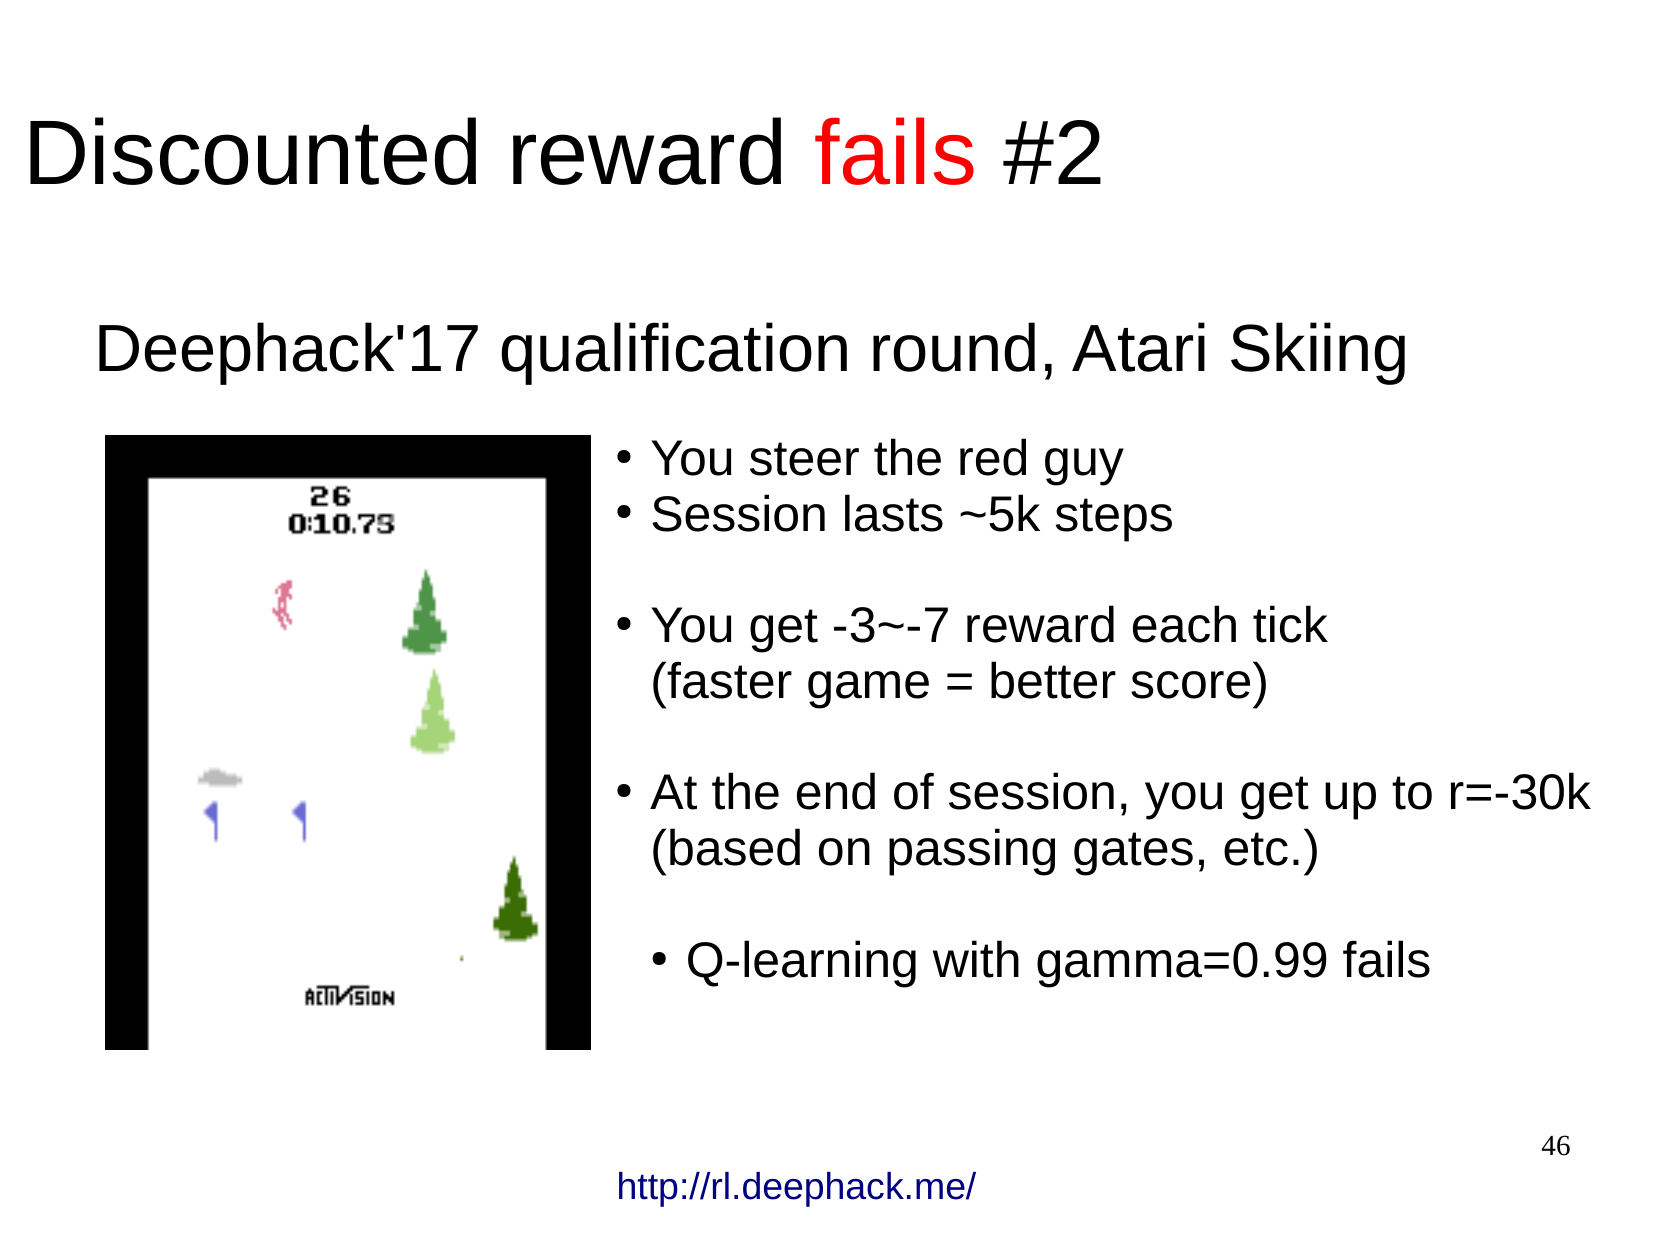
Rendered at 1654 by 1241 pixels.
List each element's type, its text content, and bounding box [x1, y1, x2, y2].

text_box http://rl.deephack.me/ [601, 1157, 1003, 1215]
picture [105, 435, 591, 1051]
text_box You steer the red guy Session lasts ~5k steps You get -3~-7 reward each tick (faster game = better score) At the end of session, you get up to r=-30k (based on passing gates, etc.) Q-learning with gamma=0.99 fails [615, 426, 1636, 1103]
title Discounted reward fails #2 [23, 49, 1512, 257]
text_box Deephack'17 qualification round, Atari Skiing [59, 296, 1501, 400]
